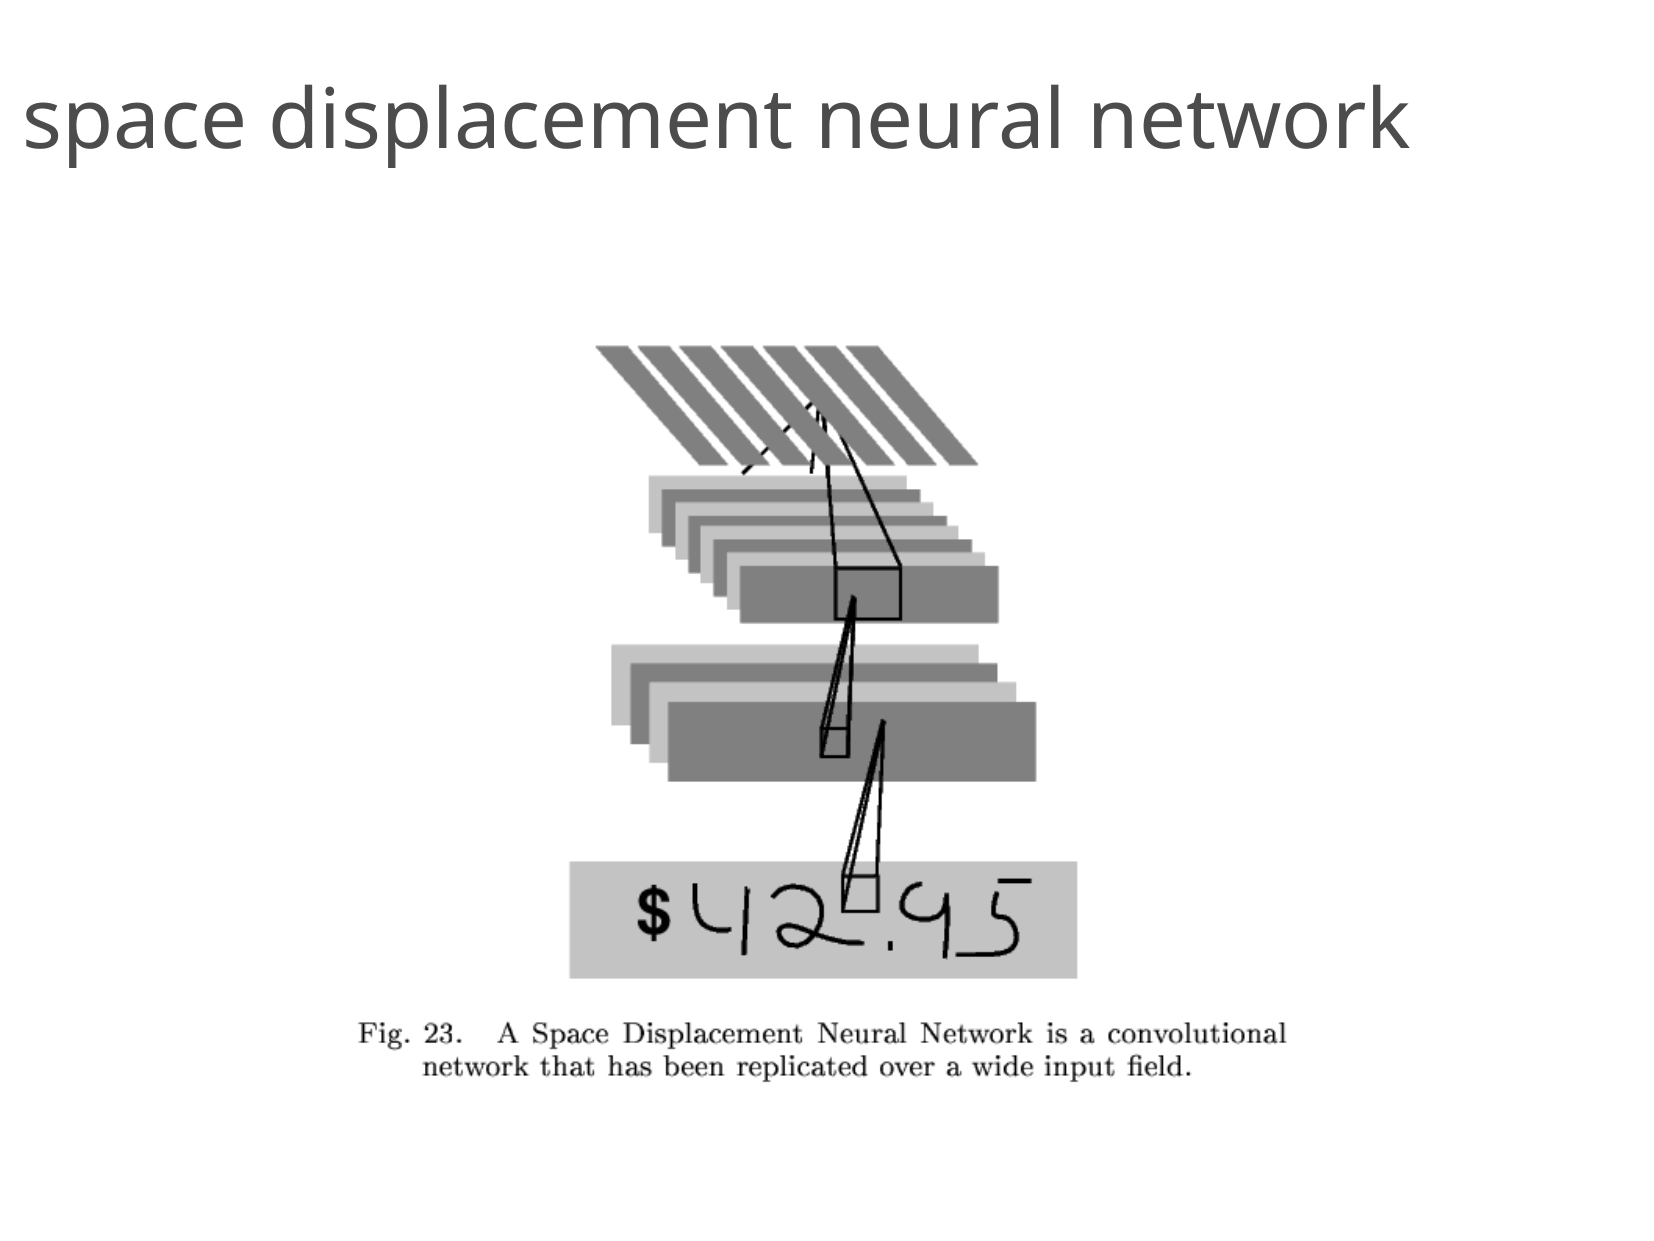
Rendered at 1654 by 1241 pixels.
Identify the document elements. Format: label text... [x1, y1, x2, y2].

title space displacement neural network [22, 0, 1654, 234]
picture [338, 302, 1337, 1104]
